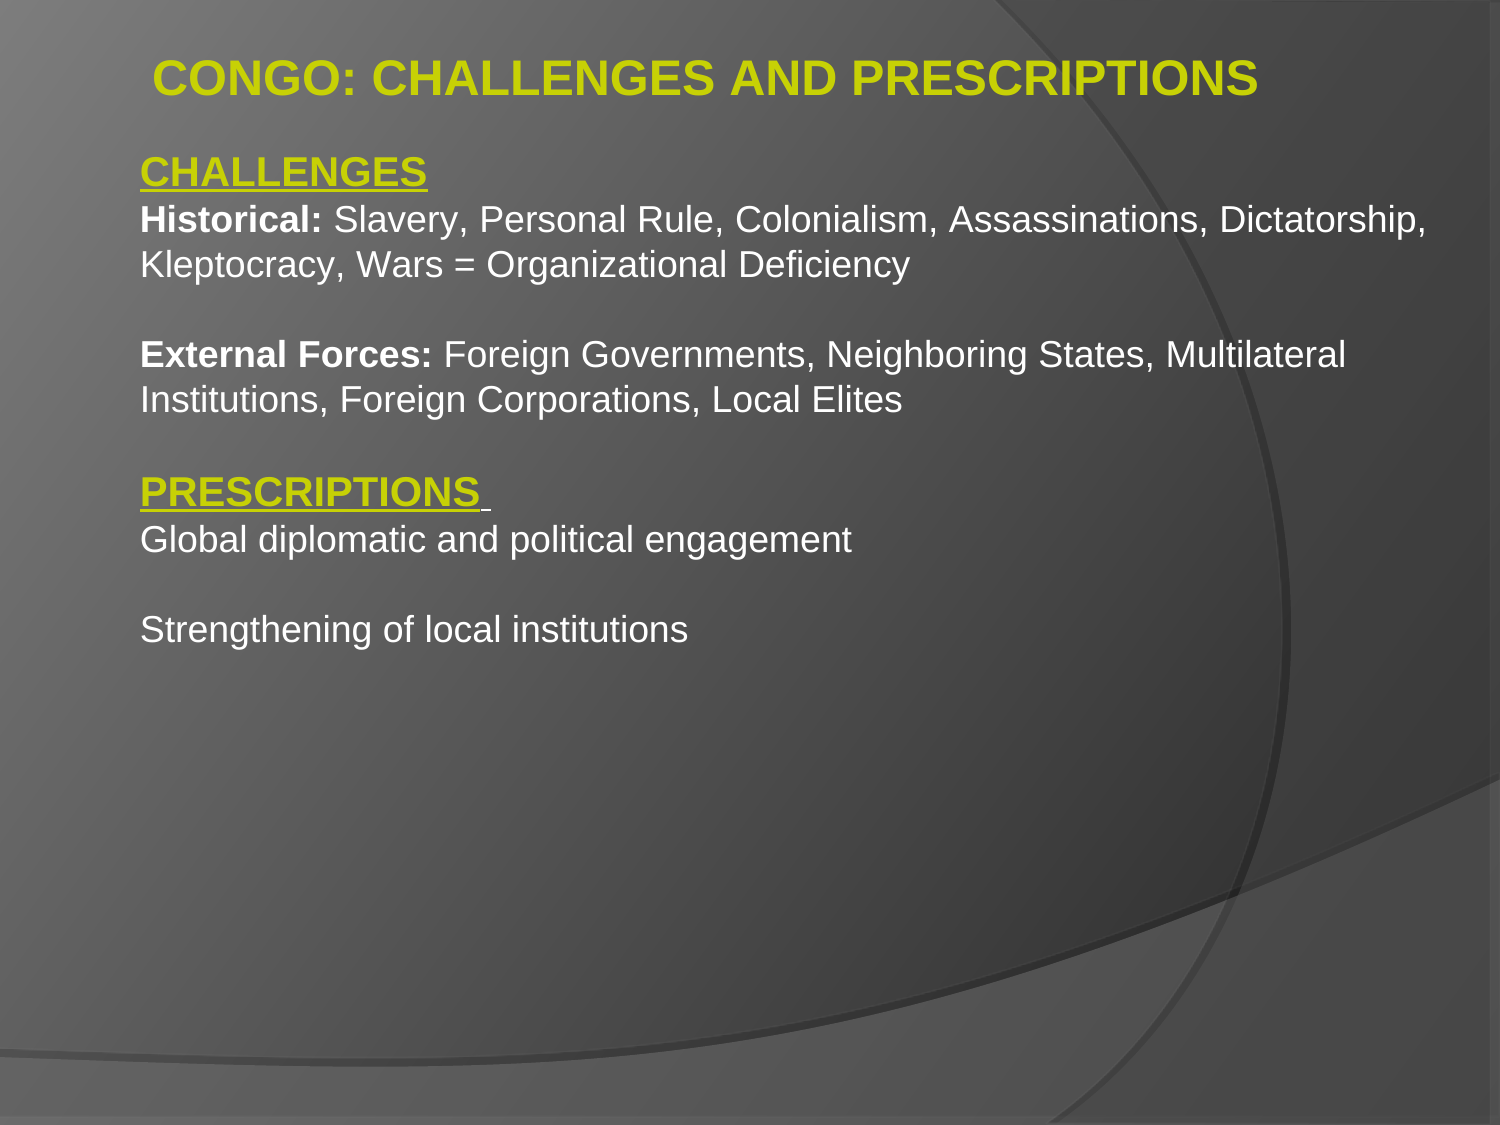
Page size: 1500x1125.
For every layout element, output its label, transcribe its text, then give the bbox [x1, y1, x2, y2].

text_box CHALLENGES Historical: Slavery, Personal Rule, Colonialism, Assassinations, Dictatorship, Kleptocracy, Wars = Organizational Deficiency External Forces: Foreign Governments, Neighboring States, Multilateral Institutions, Foreign Corporations, Local Elites PRESCRIPTIONS Global diplomatic and political engagement Strengthening of local institutions [125, 137, 1451, 703]
text_box CONGO: CHALLENGES AND PRESCRIPTIONS [137, 37, 1388, 113]
